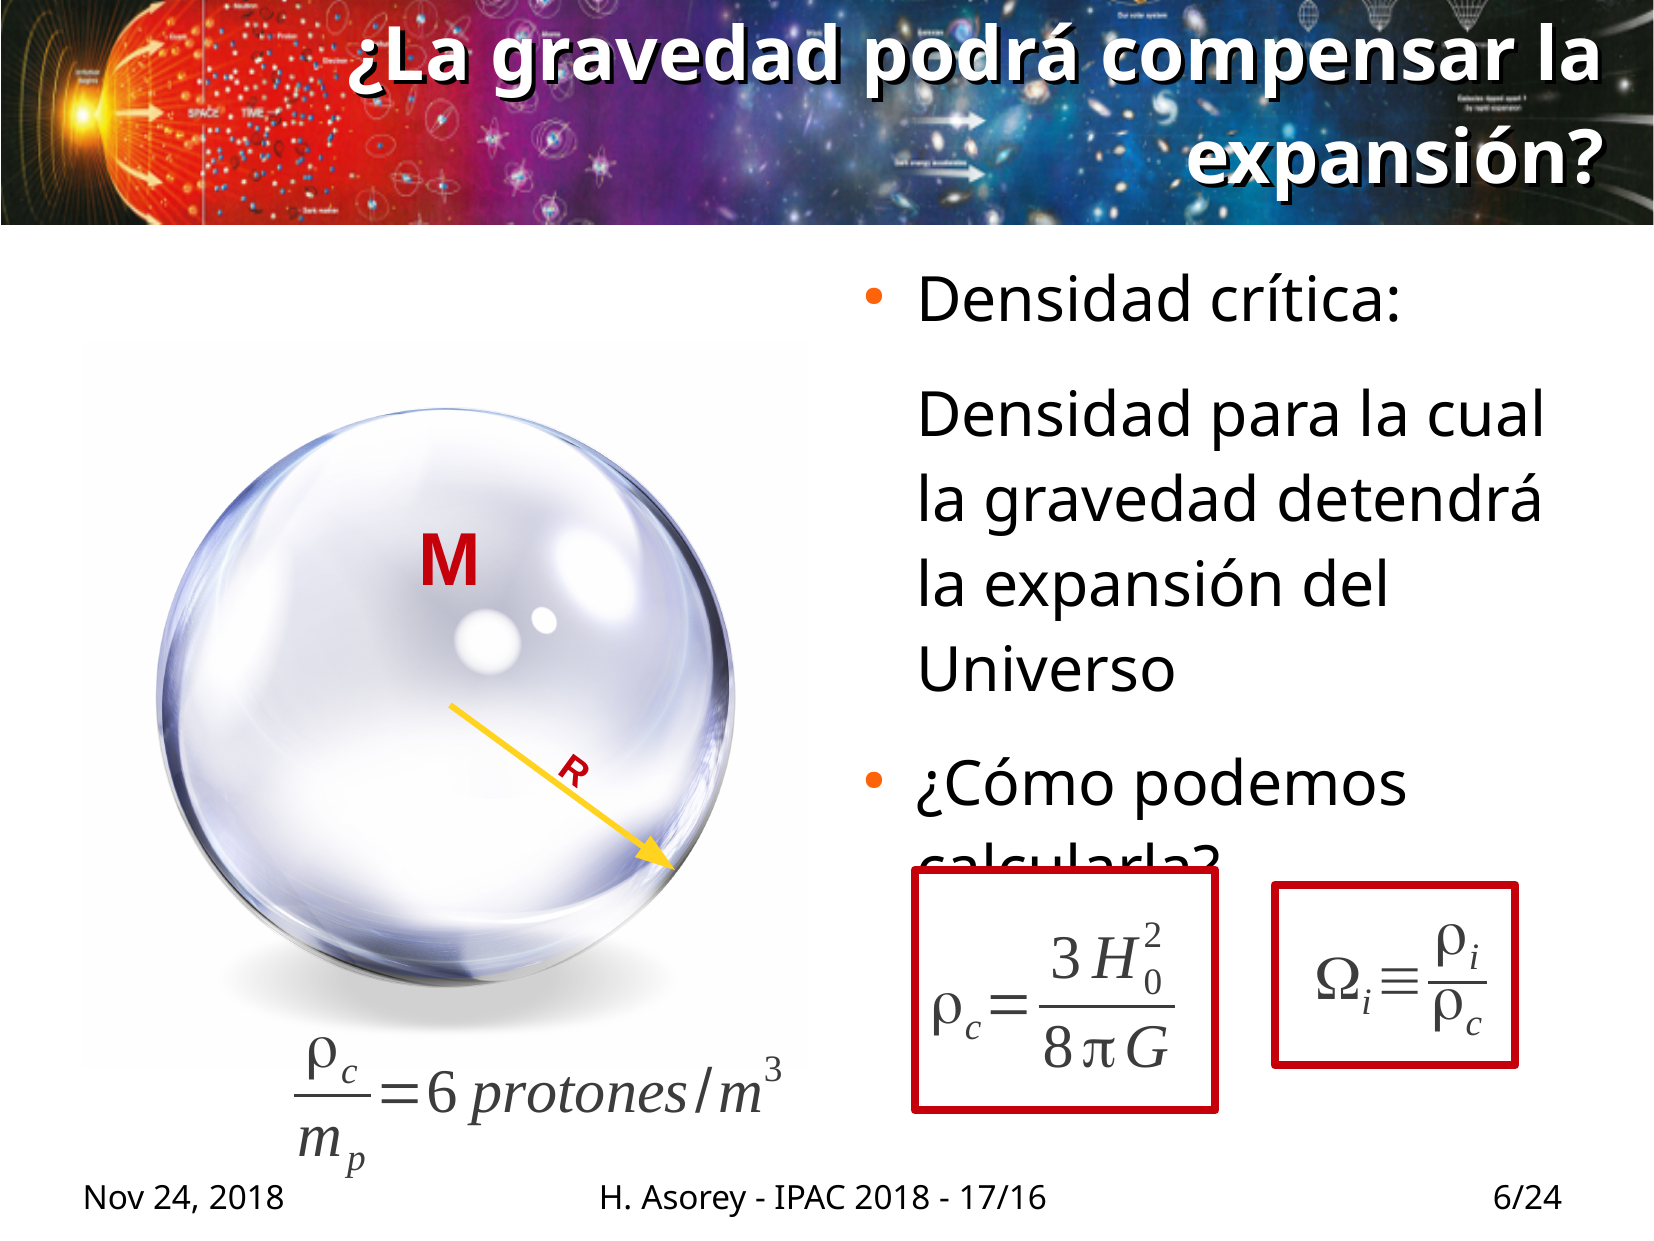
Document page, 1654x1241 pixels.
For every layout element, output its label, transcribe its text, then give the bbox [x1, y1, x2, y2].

text_box M [403, 510, 496, 609]
chart [924, 915, 1184, 1080]
title ¿La gravedad podrá compensar la expansión? [45, 15, 1606, 191]
picture [82, 341, 809, 1069]
chart [285, 1035, 790, 1178]
text_box [1275, 885, 1516, 1066]
text_box [915, 870, 1216, 1111]
picture [1, 0, 1654, 225]
chart [1308, 921, 1497, 1043]
list Densidad crítica: Densidad para la cual la gravedad detendrá la expansión del Universo ¿Cómo podemos calcularla? [845, 255, 1572, 1156]
